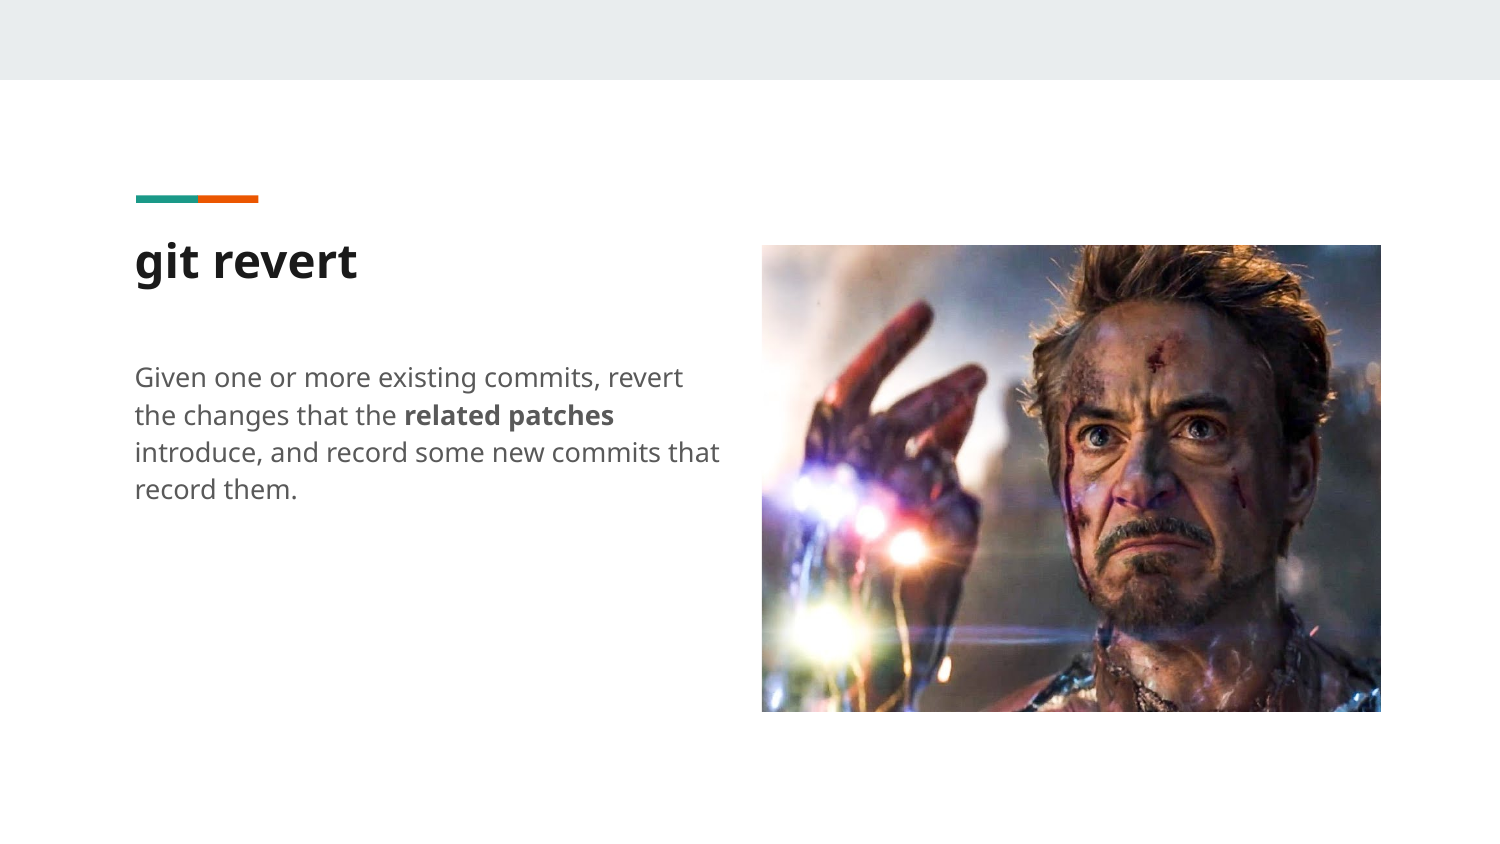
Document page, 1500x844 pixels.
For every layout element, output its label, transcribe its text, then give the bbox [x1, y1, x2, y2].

picture [761, 245, 1381, 712]
list Given one or more existing commits, revert the changes that the related patches introduce, and record some new commits that record them. [119, 341, 739, 712]
title git revert [119, 216, 1381, 305]
